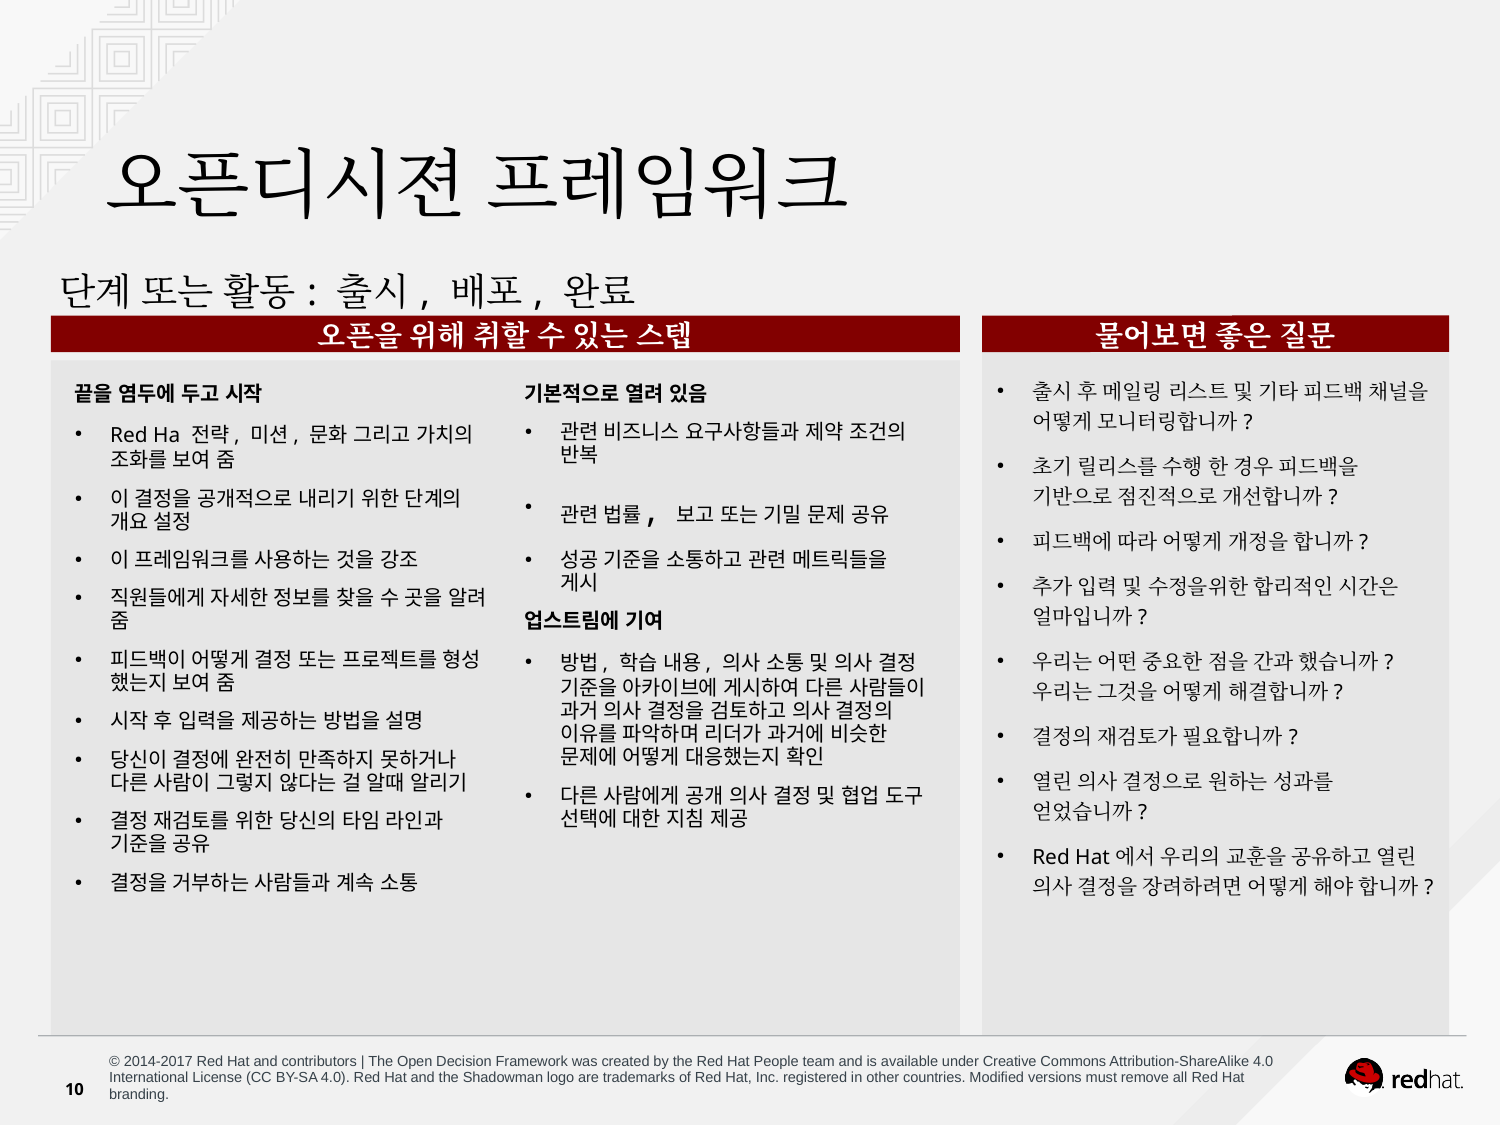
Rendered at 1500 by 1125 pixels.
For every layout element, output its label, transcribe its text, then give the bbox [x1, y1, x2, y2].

title 오픈디시젼 프레임워크 [105, 0, 1381, 233]
picture [0, 0, 1500, 1125]
text_box [50, 371, 960, 1035]
text_box 기본적으로 열려 있음 관련 비즈니스 요구사항들과 제약 조건의 반복 관련 법률, 보고 또는 기밀 문제 공유 성공 기준을 소통하고 관련 메트릭들을 게시 업스트림에 기여 방법, 학습 내용, 의사 소통 및 의사 결정 기준을 아카이브에 게시하여 다른 사람들이 과거 의사 결정을 검토하고 의사 결정의 이유를 파악하며 리더가 과거에 비슷한 문제에 어떻게 대응했는지 확인 다른 사람에게 공개 의사 결정 및 협업 도구 선택에 대한 지침 제공 [510, 375, 946, 931]
text_box 출시 후 메일링 리스트 및 기타 피드백 채널을 어떻게 모니터링합니까? 초기 릴리스를 수행 한 경우 피드백을 기반으로 점진적으로 개선합니까? 피드백에 따라 어떻게 개정을 합니까? 추가 입력 및 수정을위한 합리적인 시간은 얼마입니까? 우리는 어떤 중요한 점을 간과 했습니까? 우리는 그것을 어떻게 해결합니까? 결정의 재검토가 필요합니까? 열린 의사 결정으로 원하는 성과를 얻었습니까? Red Hat에서 우리의 교훈을 공유하고 열린 의사 결정을 장려하려면 어떻게 해야 합니까? [982, 352, 1450, 1035]
text_box 물어보면 좋은 질문 [1125, 315, 1450, 352]
text_box 단계 또는 활동: 출시, 배포, 완료 [45, 254, 1125, 371]
text_box 끝을 염두에 두고 시작 Red Ha 전략, 미션, 문화 그리고 가치의 조화를 보여 줌 이 결정을 공개적으로 내리기 위한 단계의 개요 설정 이 프레임워크를 사용하는 것을 강조 직원들에게 자세한 정보를 찾을 수 곳을 알려 줌 피드백이 어떻게 결정 또는 프로젝트를 형성 했는지 보여 줌 시작 후 입력을 제공하는 방법을 설명 당신이 결정에 완전히 만족하지 못하거나 다른 사람이 그렇지 않다는 걸 알때 알리기 결정 재검토를 위한 당신의 타임 라인과 기준을 공유 결정을 거부하는 사람들과 계속 소통 [60, 375, 511, 1003]
